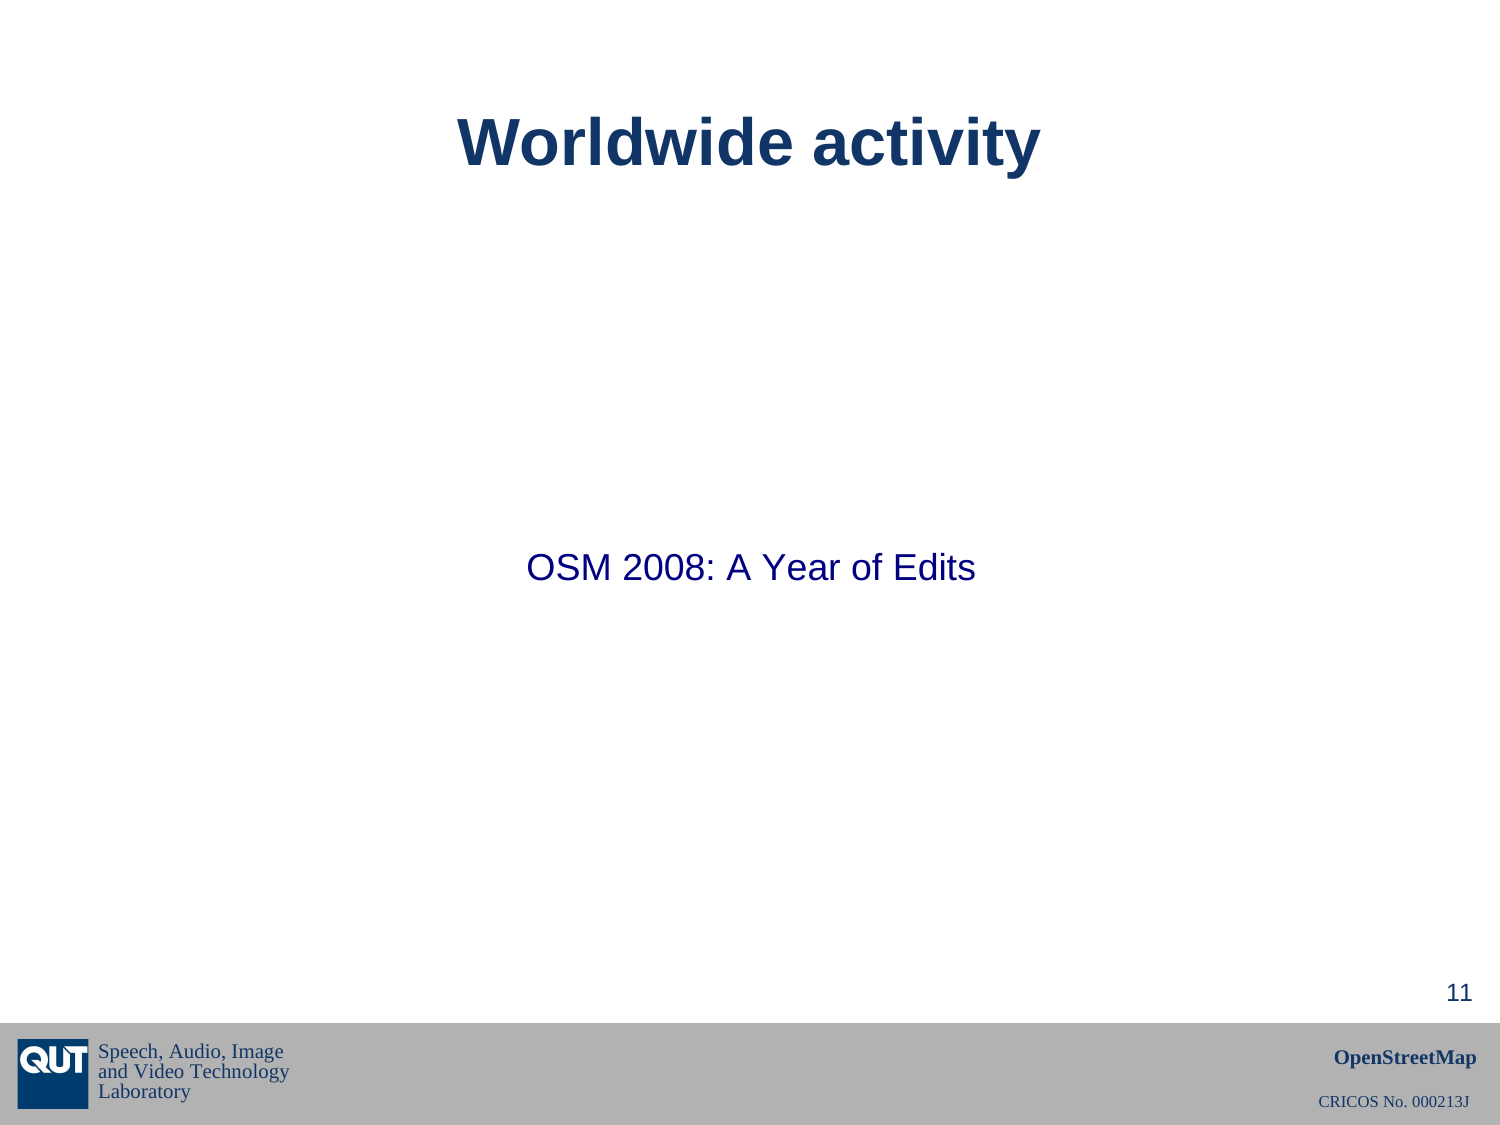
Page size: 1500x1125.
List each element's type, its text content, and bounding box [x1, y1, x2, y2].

title Worldwide activity [74, 37, 1425, 240]
text_box OSM 2008: A Year of Edits [29, 535, 1474, 606]
picture [17, 1039, 89, 1109]
